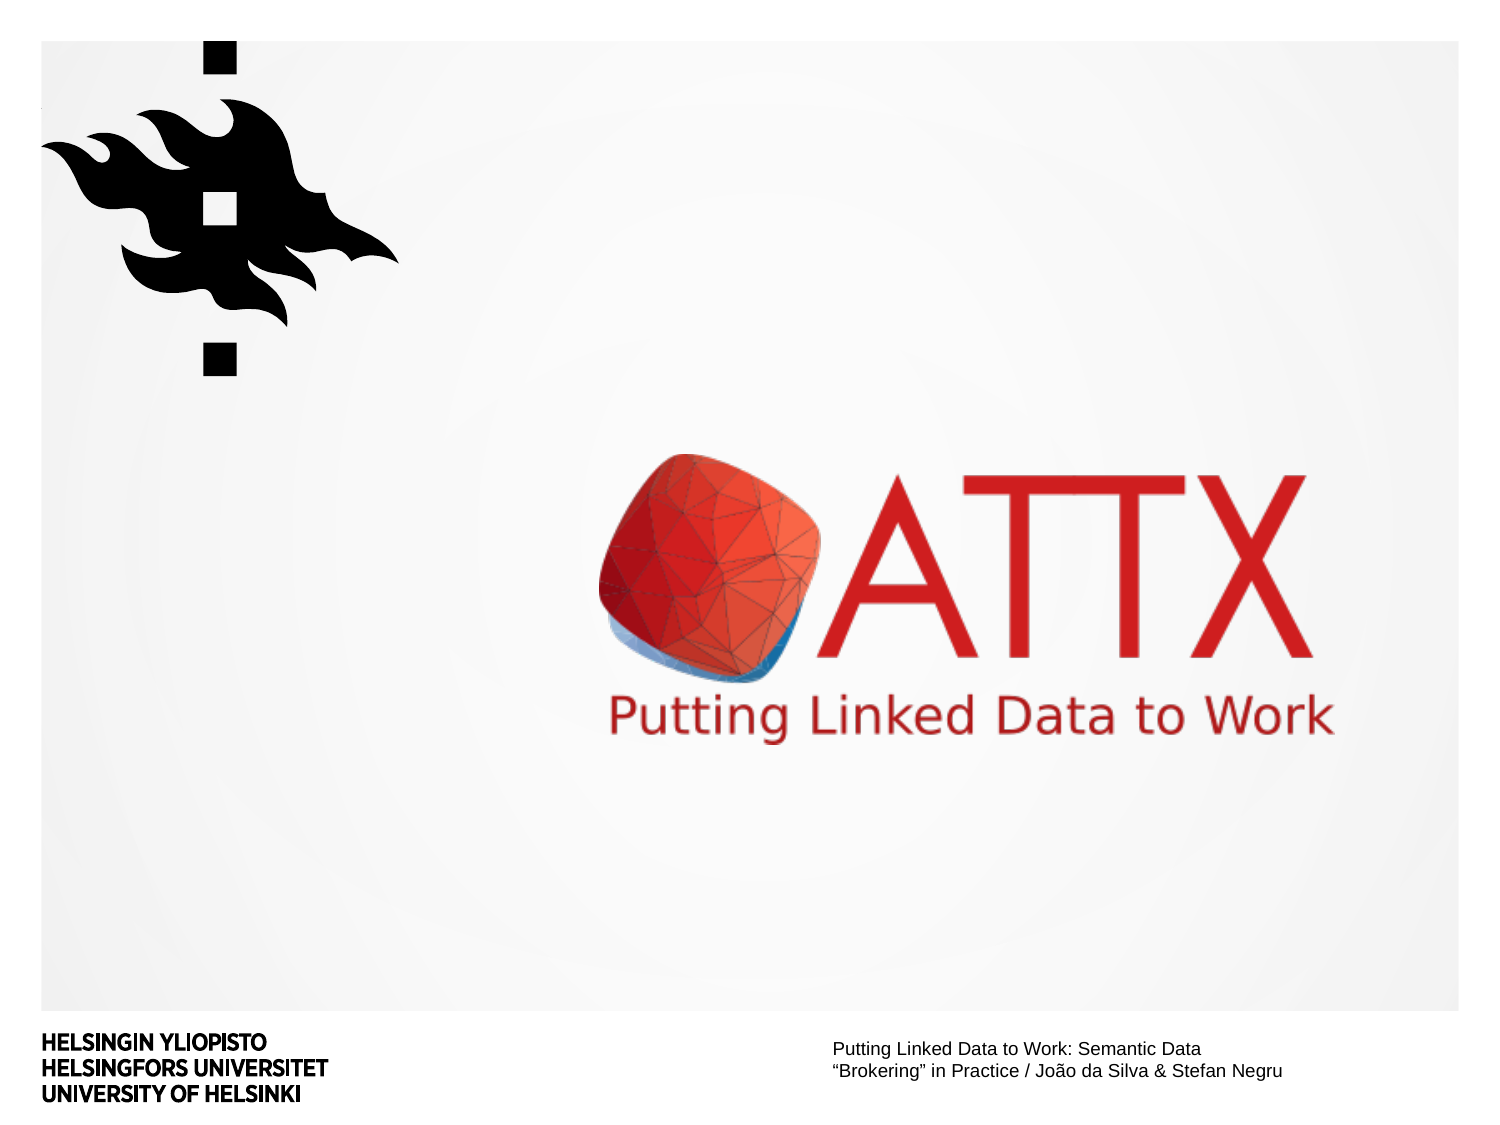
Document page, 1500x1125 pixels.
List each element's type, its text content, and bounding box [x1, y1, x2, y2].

footer Putting Linked Data to Work: Semantic Data “Brokering” in Practice / João da Silva & Stefan Negru [832, 1011, 1294, 1107]
picture [41, 41, 1459, 1011]
picture [204, 192, 236, 225]
